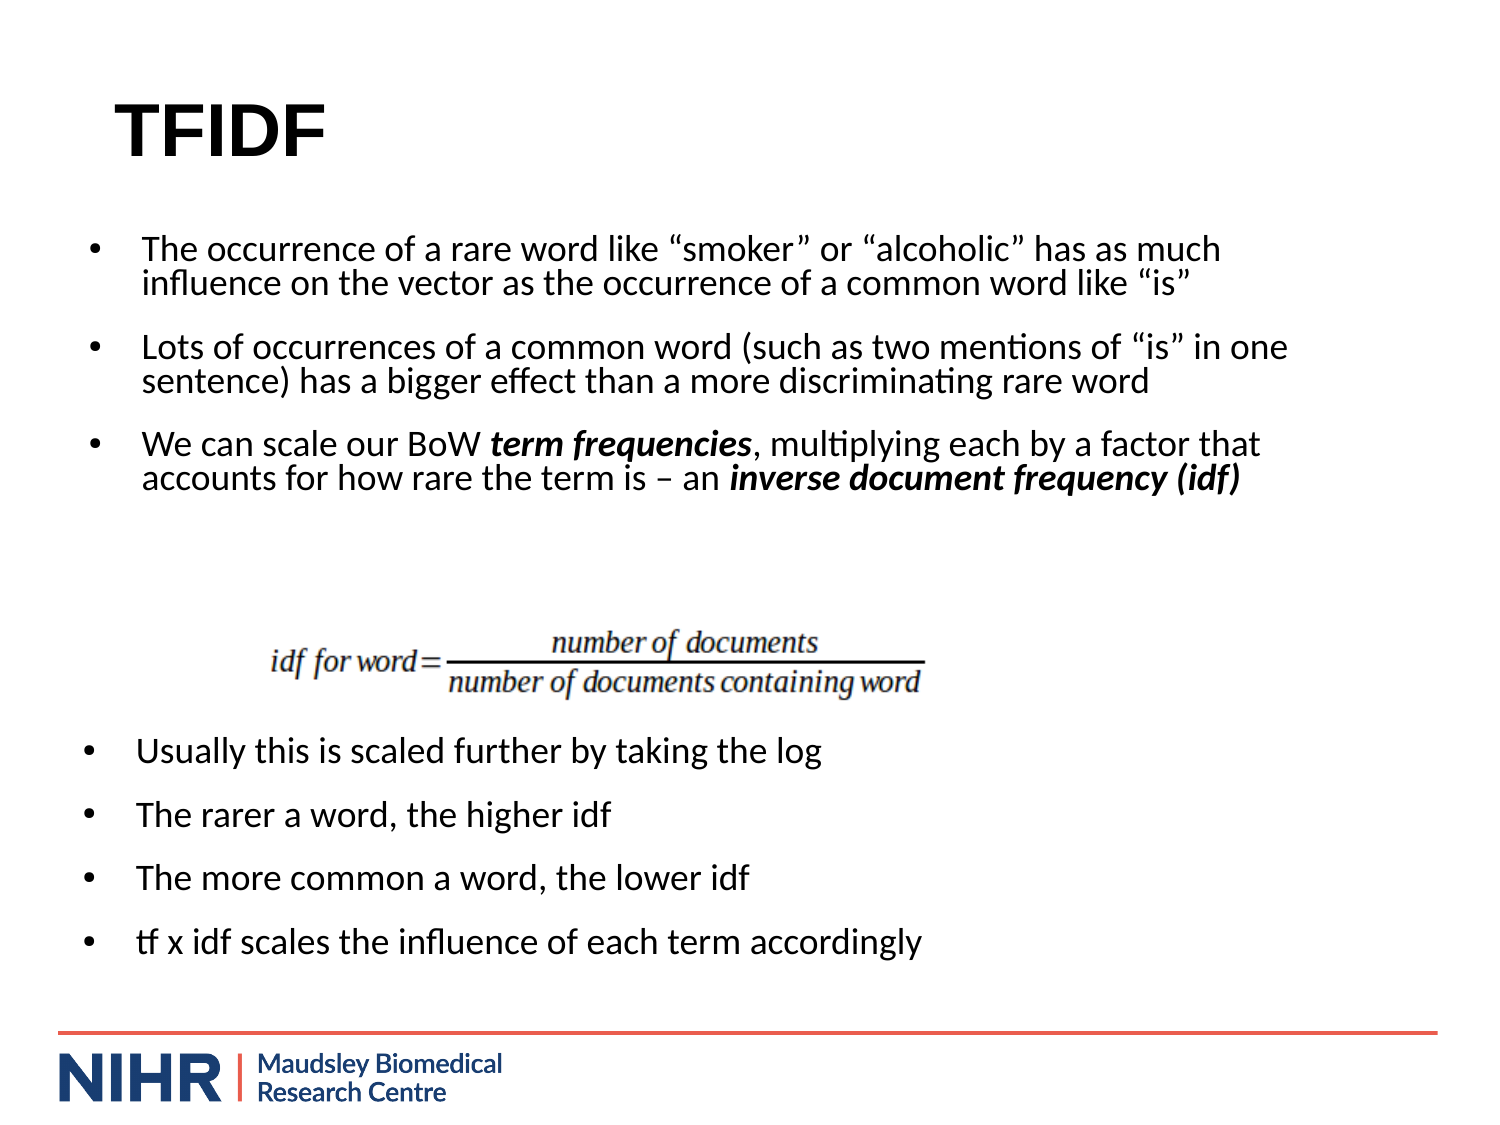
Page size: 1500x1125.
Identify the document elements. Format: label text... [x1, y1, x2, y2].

list The occurrence of a rare word like “smoker” or “alcoholic” has as much influence on the vector as the occurrence of a common word like “is” Lots of occurrences of a common word (such as two mentions of “is” in one sentence) has a bigger effect than a more discriminating rare word We can scale our BoW term frequencies, multiplying each by a factor that accounts for how rare the term is – an inverse document frequency (idf) [70, 234, 1335, 550]
picture [236, 590, 955, 736]
text_box TFIDF [100, 84, 1105, 180]
picture [29, 1018, 531, 1125]
list Usually this is scaled further by taking the log The rarer a word, the higher idf The more common a word, the lower idf tf x idf scales the influence of each term accordingly [64, 736, 1329, 1052]
